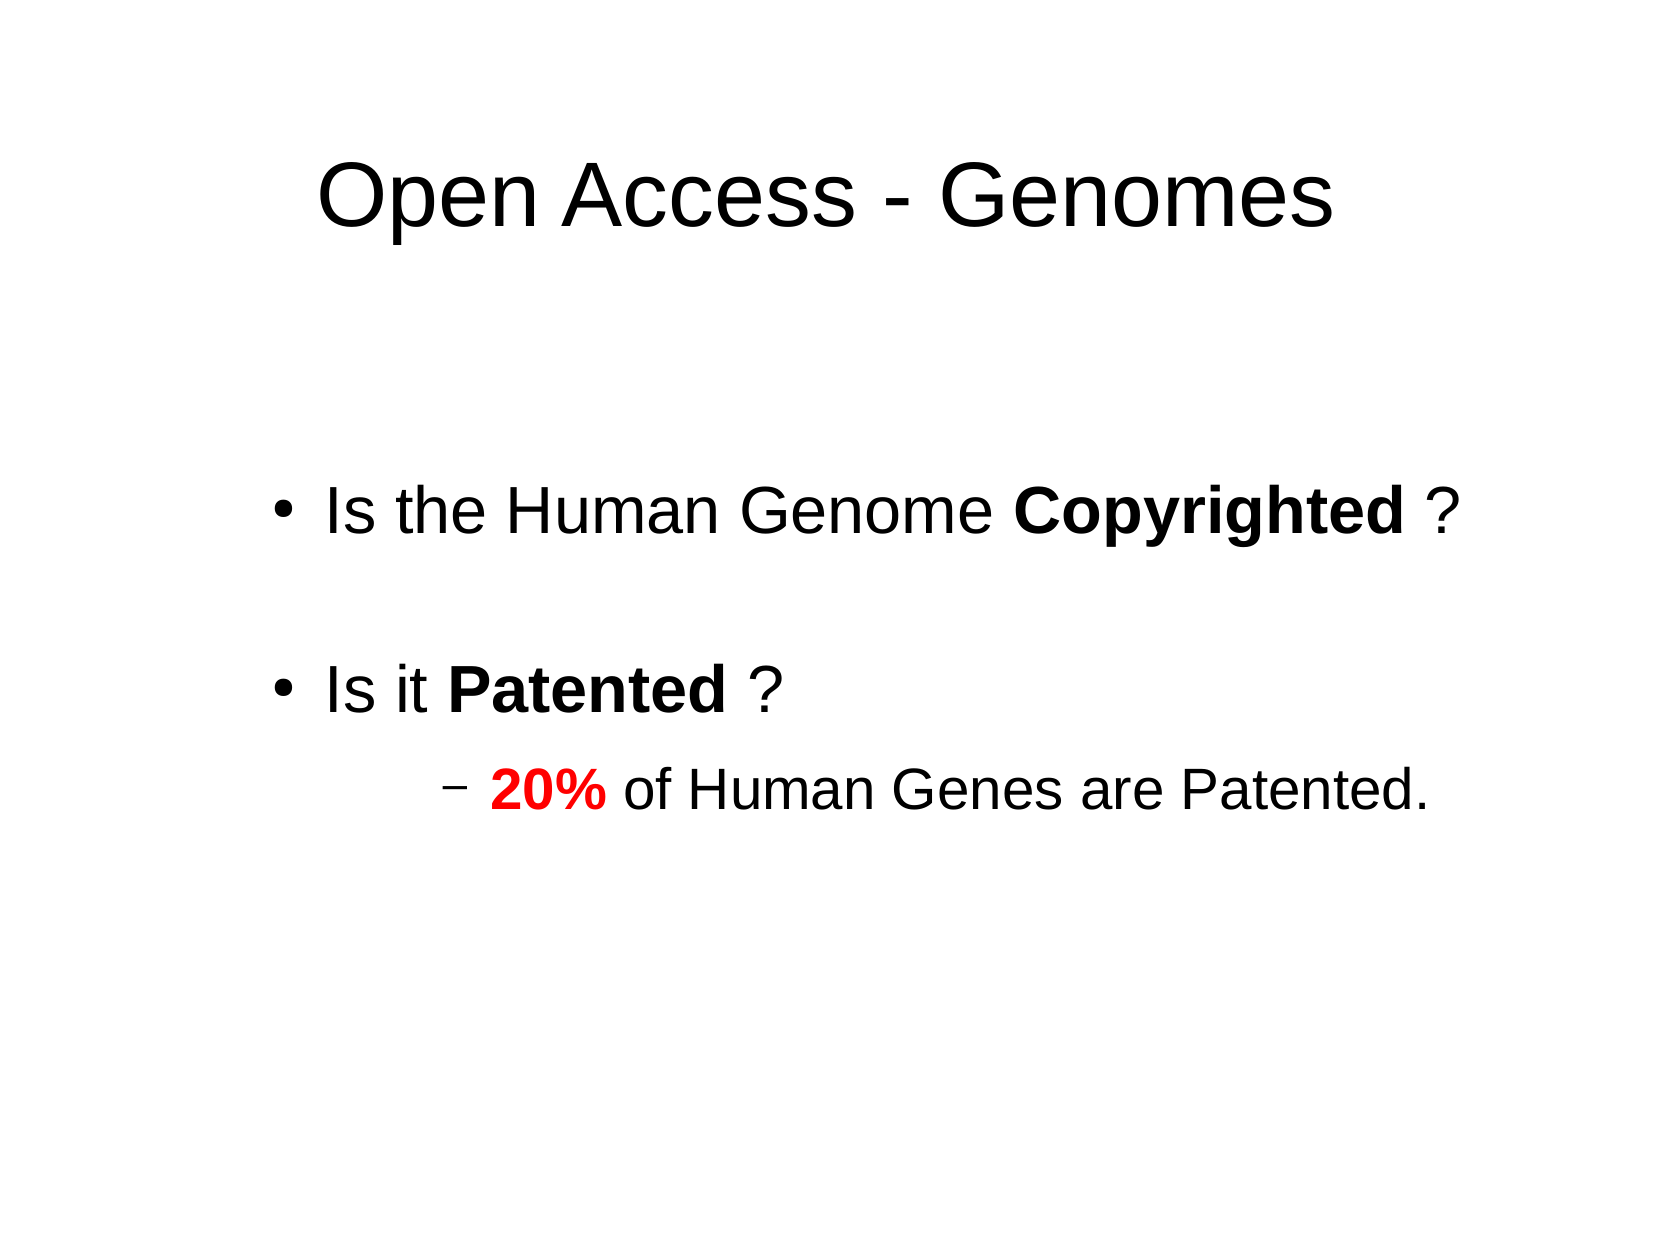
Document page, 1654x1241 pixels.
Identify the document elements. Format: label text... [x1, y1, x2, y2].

title Open Access - Genomes [82, 90, 1571, 298]
list Is the Human Genome Copyrighted ? Is it Patented ? 20% of Human Genes are Patented. [253, 473, 1484, 896]
